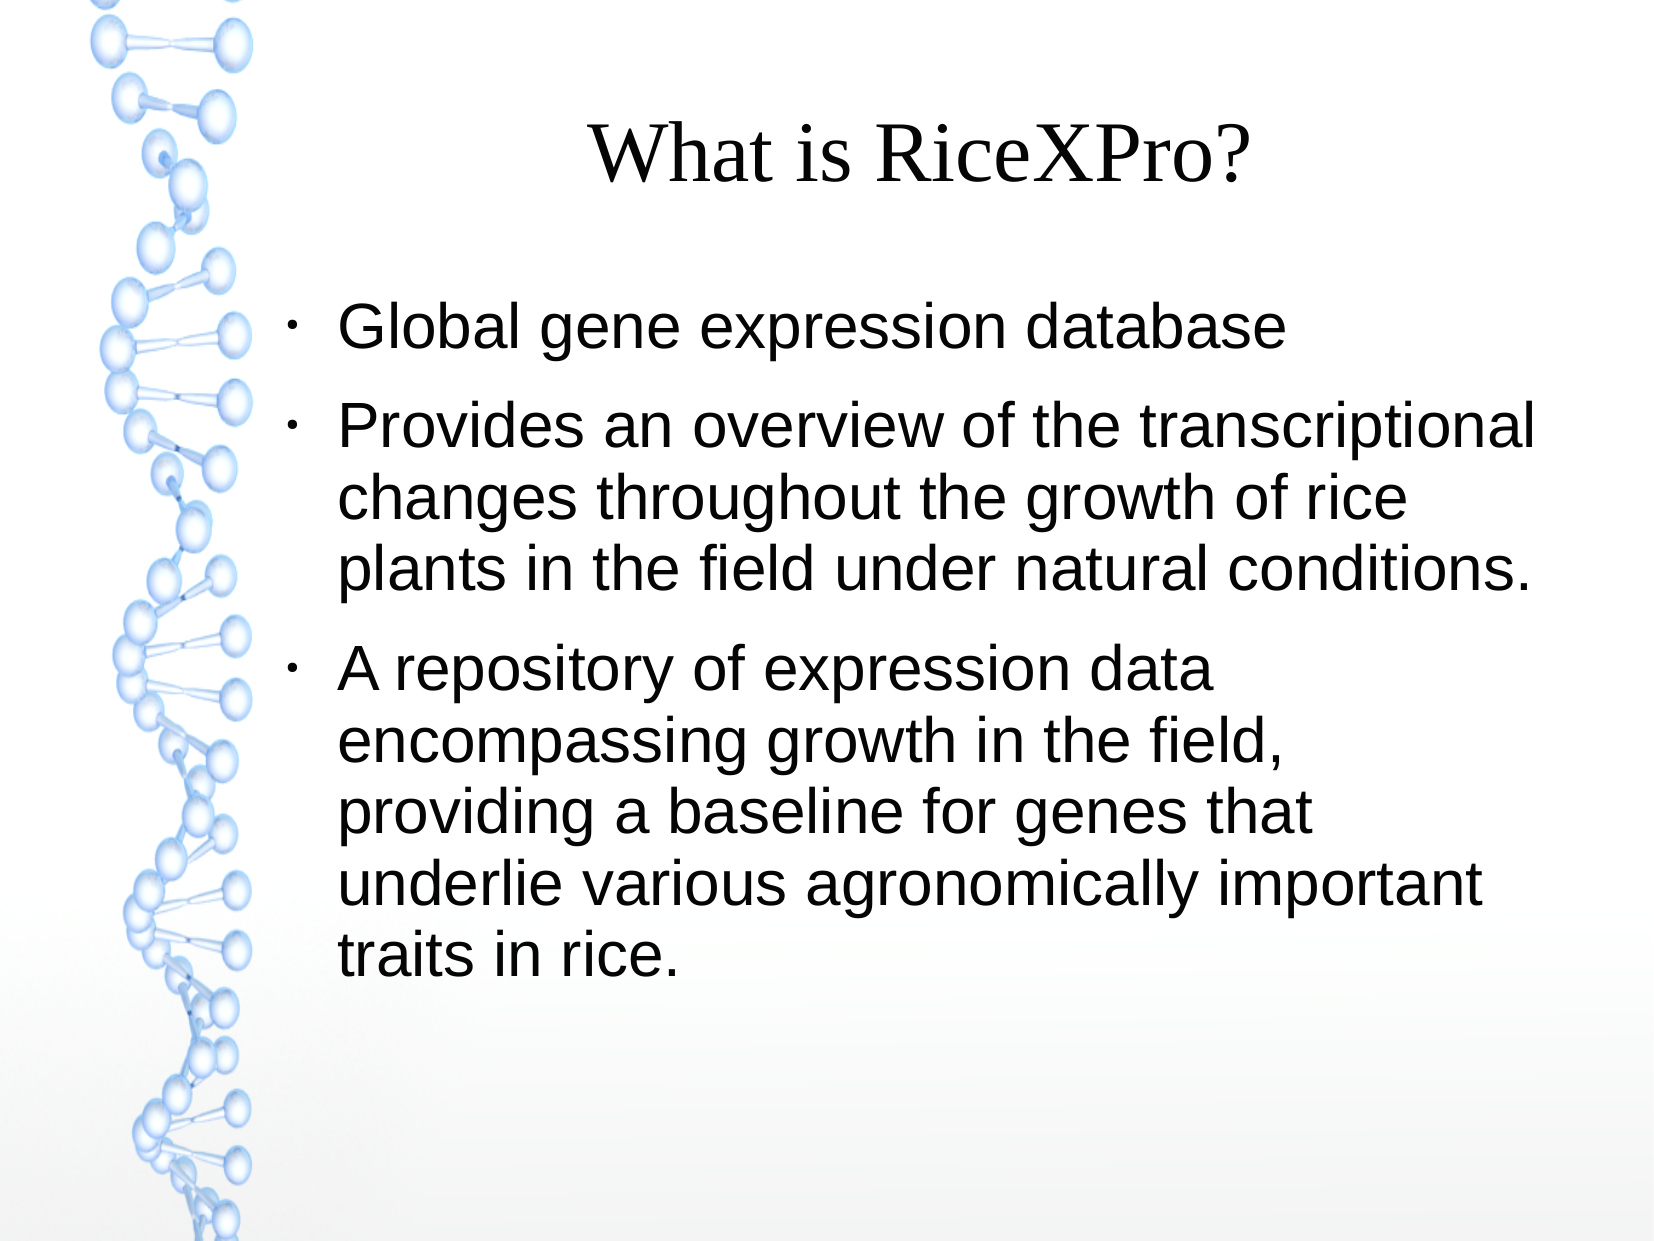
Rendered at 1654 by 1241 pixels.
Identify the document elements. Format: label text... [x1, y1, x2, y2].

title What is RiceXPro? [269, 49, 1571, 257]
list Global gene expression database Provides an overview of the transcriptional changes throughout the growth of rice plants in the field under natural conditions. A repository of expression data encompassing growth in the field, providing a baseline for genes that underlie various agronomically important traits in rice. [269, 290, 1538, 1010]
picture [0, 0, 1654, 1241]
